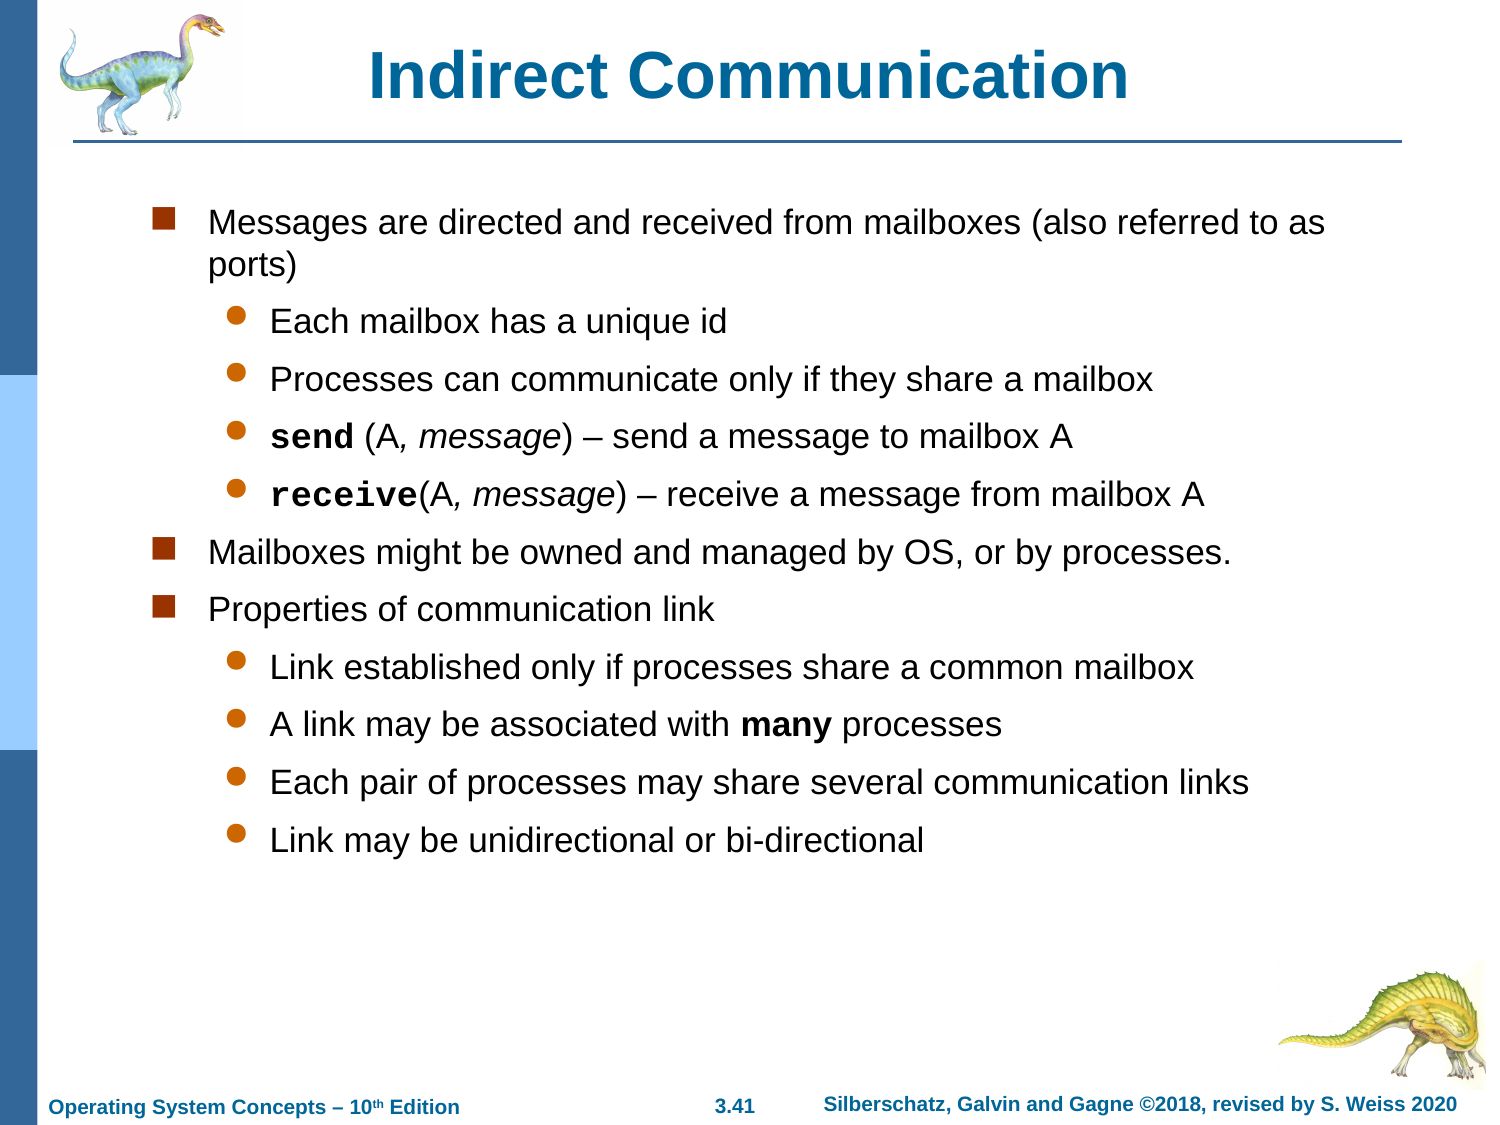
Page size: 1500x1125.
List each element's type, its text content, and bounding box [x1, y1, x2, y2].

picture [46, 0, 243, 149]
list Messages are directed and received from mailboxes (also referred to as ports) Each mailbox has a unique id Processes can communicate only if they share a mailbox send (A, message) – send a message to mailbox A receive(A, message) – receive a message from mailbox A Mailboxes might be owned and managed by OS, or by processes. Properties of communication link Link established only if processes share a common mailbox A link may be associated with many processes Each pair of processes may share several communication links Link may be unidirectional or bi-directional [140, 191, 1353, 874]
picture [1140, 1096, 1148, 1101]
picture [1275, 959, 1486, 1090]
title Indirect Communication [75, 24, 1426, 120]
